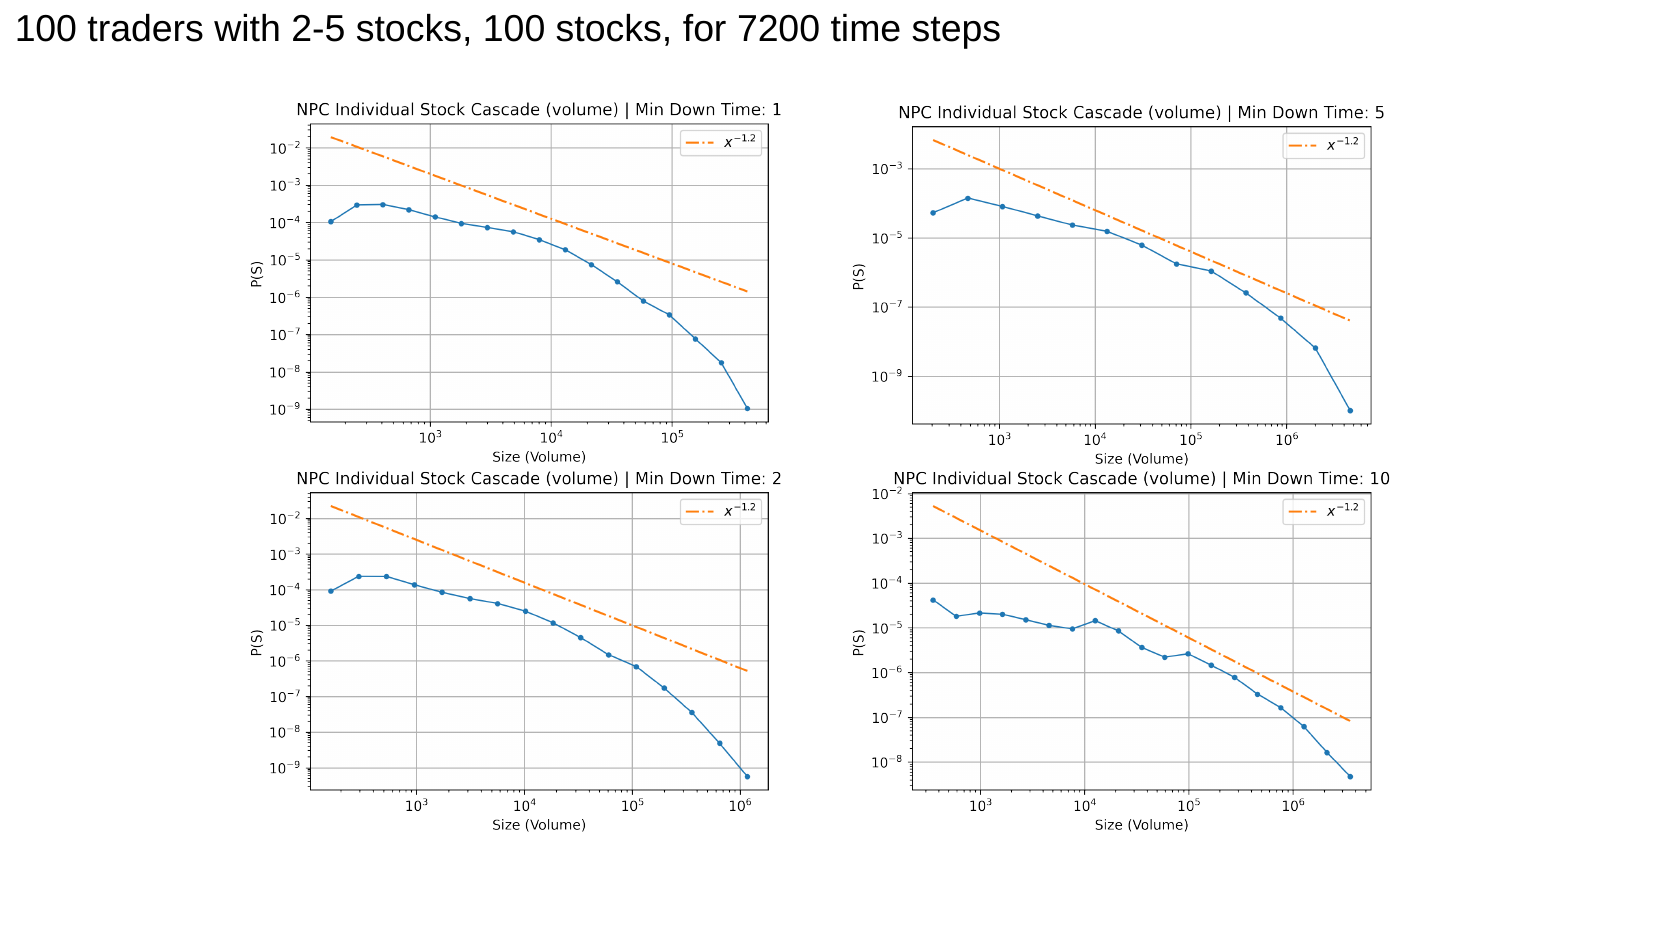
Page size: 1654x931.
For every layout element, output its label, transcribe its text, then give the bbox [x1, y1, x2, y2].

picture [236, 76, 827, 839]
picture [838, 79, 1430, 839]
text_box 100 traders with 2-5 stocks, 100 stocks, for 7200 time steps [0, 0, 1038, 57]
